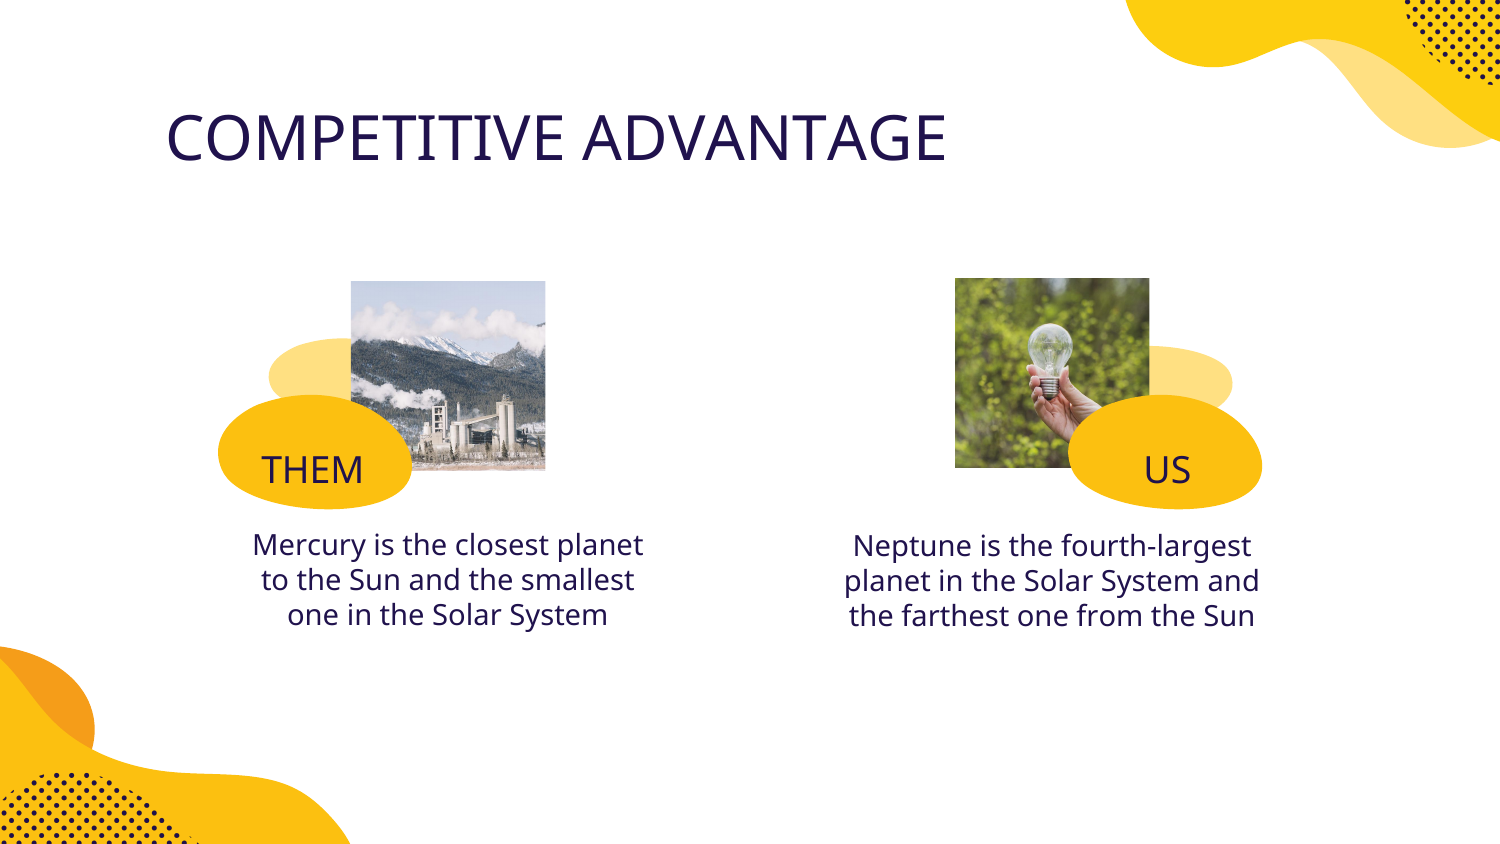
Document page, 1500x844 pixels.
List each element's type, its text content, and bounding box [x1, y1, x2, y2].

picture [350, 281, 546, 471]
text_box [1074, 345, 1248, 431]
title COMPETITIVE ADVANTAGE [150, 83, 1351, 174]
text_box [226, 477, 411, 510]
title US [1054, 431, 1280, 477]
text_box [224, 338, 398, 431]
picture [955, 278, 1150, 468]
subtitle Mercury is the closest planet to the Sun and the smallest one in the Solar System [223, 511, 674, 700]
text_box [1076, 477, 1261, 510]
subtitle Neptune is the fourth-largest planet in the Solar System and the farthest one from the Sun [827, 512, 1278, 701]
title THEM [200, 431, 426, 477]
